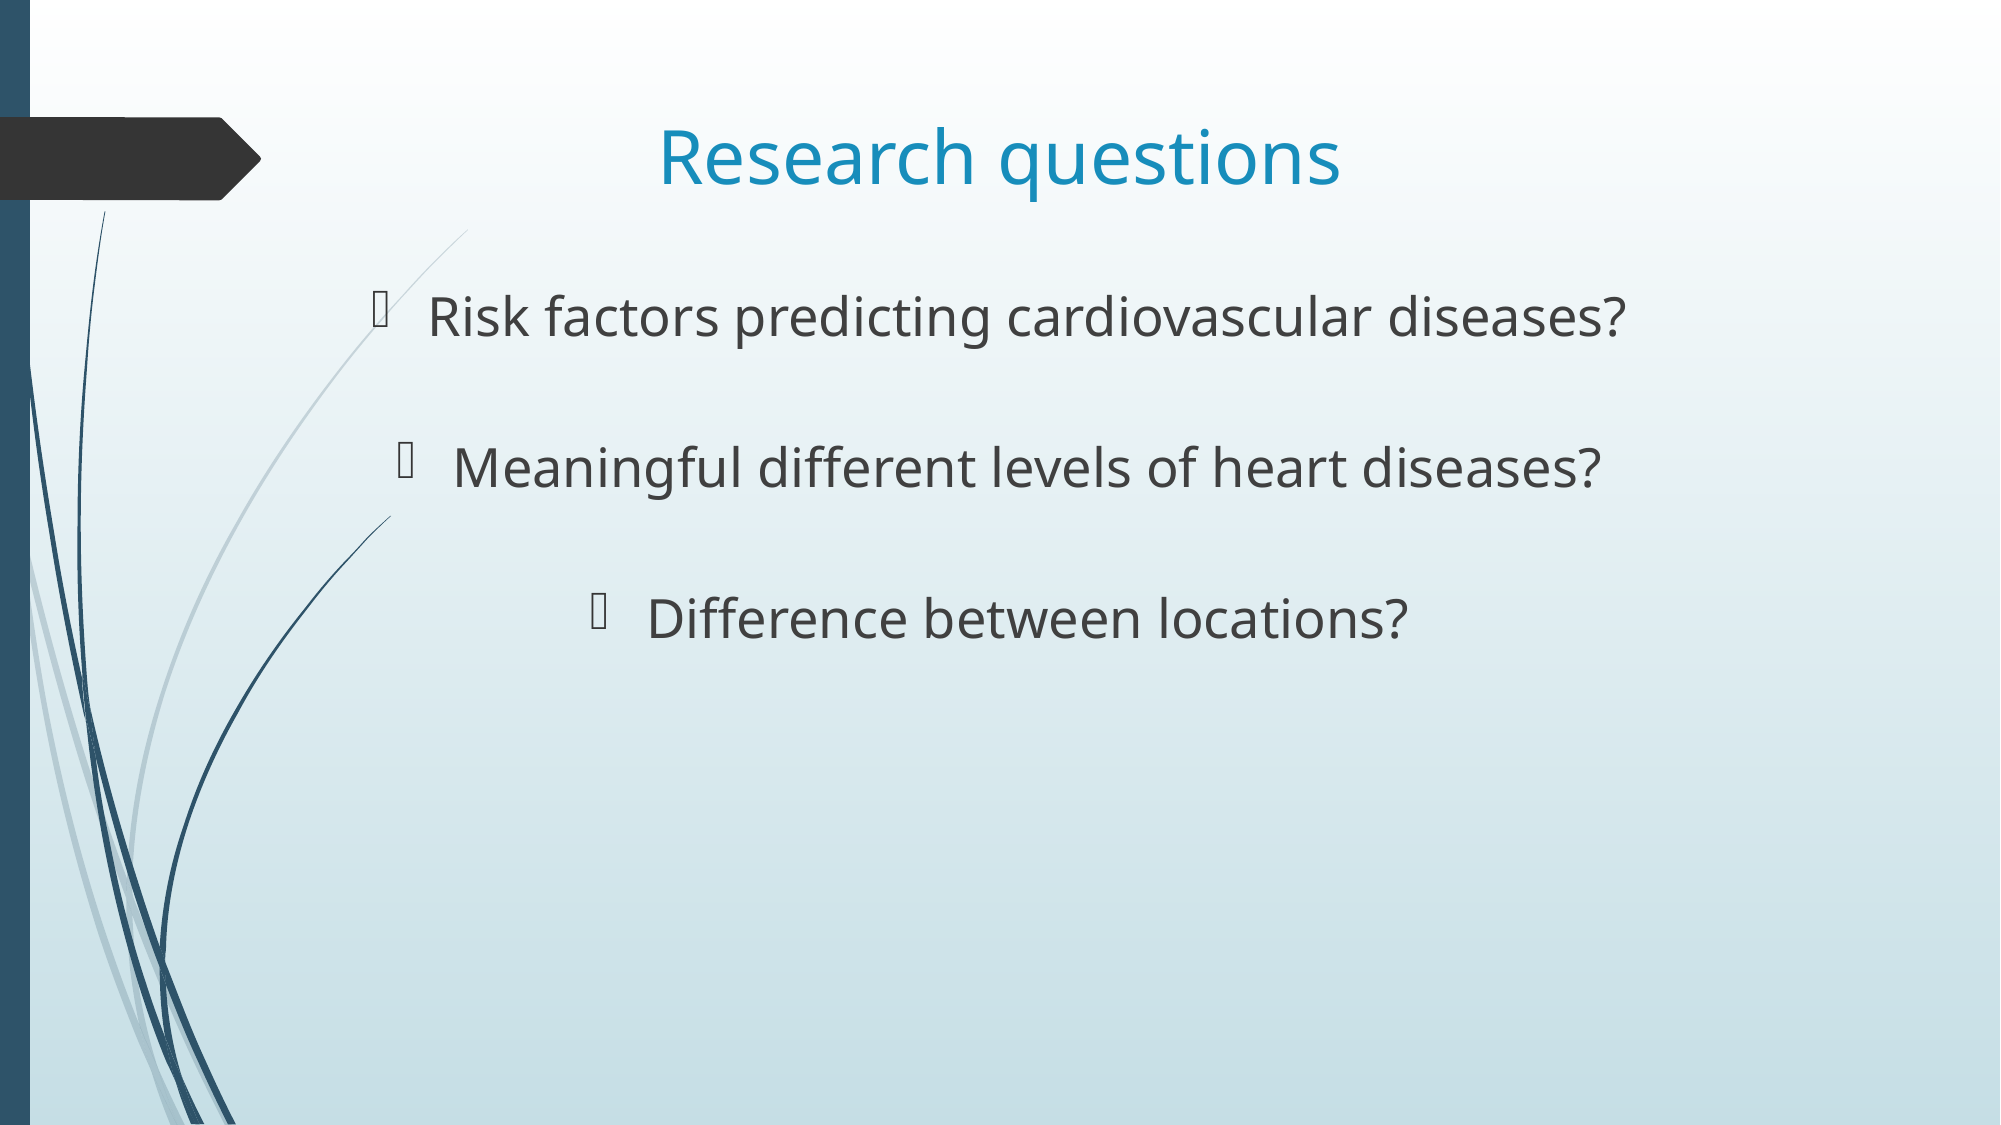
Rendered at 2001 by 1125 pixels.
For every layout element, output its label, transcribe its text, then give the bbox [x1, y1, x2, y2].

title Research questions [137, 101, 1863, 209]
list Risk factors predicting cardiovascular diseases? Meaningful different levels of heart diseases? Difference between locations? [137, 209, 1863, 847]
